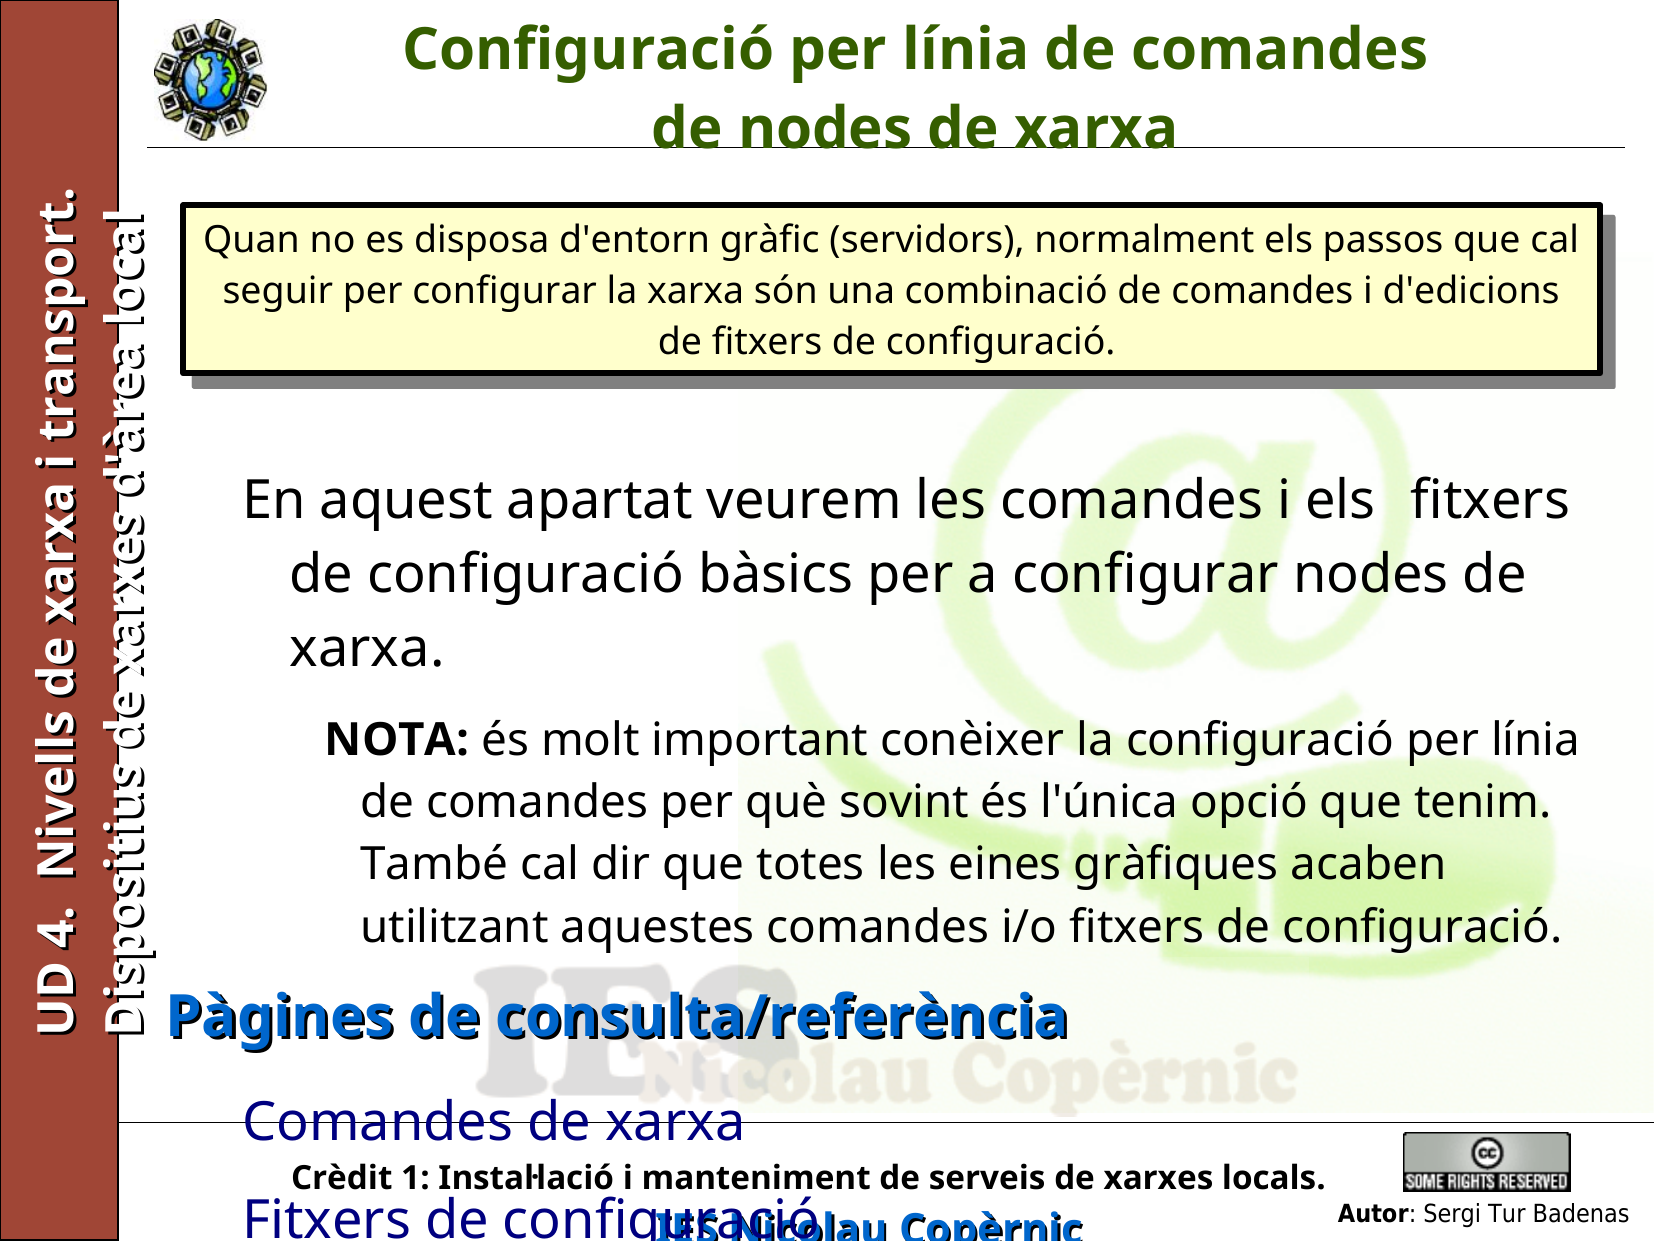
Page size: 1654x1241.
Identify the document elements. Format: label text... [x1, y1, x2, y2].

list En aquest apartat veurem les comandes i els fitxers de configuració bàsics per a configurar nodes de xarxa. NOTA: és molt important conèixer la configuració per línia de comandes per què sovint és l'única opció que tenim. També cal dir que totes les eines gràfiques acaben utilitzant aquestes comandes i/o fitxers de configuració. Pàgines de consulta/referència Comandes de xarxa Fitxers de configuració Paquets de xarxa [147, 242, 1636, 1078]
title Configuració per línia de comandes de nodes de xarxa [171, 28, 1654, 145]
picture [466, 252, 1654, 1117]
text_box Quan no es disposa d'entorn gràfic (servidors), normalment els passos que cal seguir per configurar la xarxa són una combinació de comandes i d'edicions de fitxers de configuració. [183, 205, 1601, 333]
picture [1403, 1132, 1571, 1192]
picture [154, 19, 268, 142]
